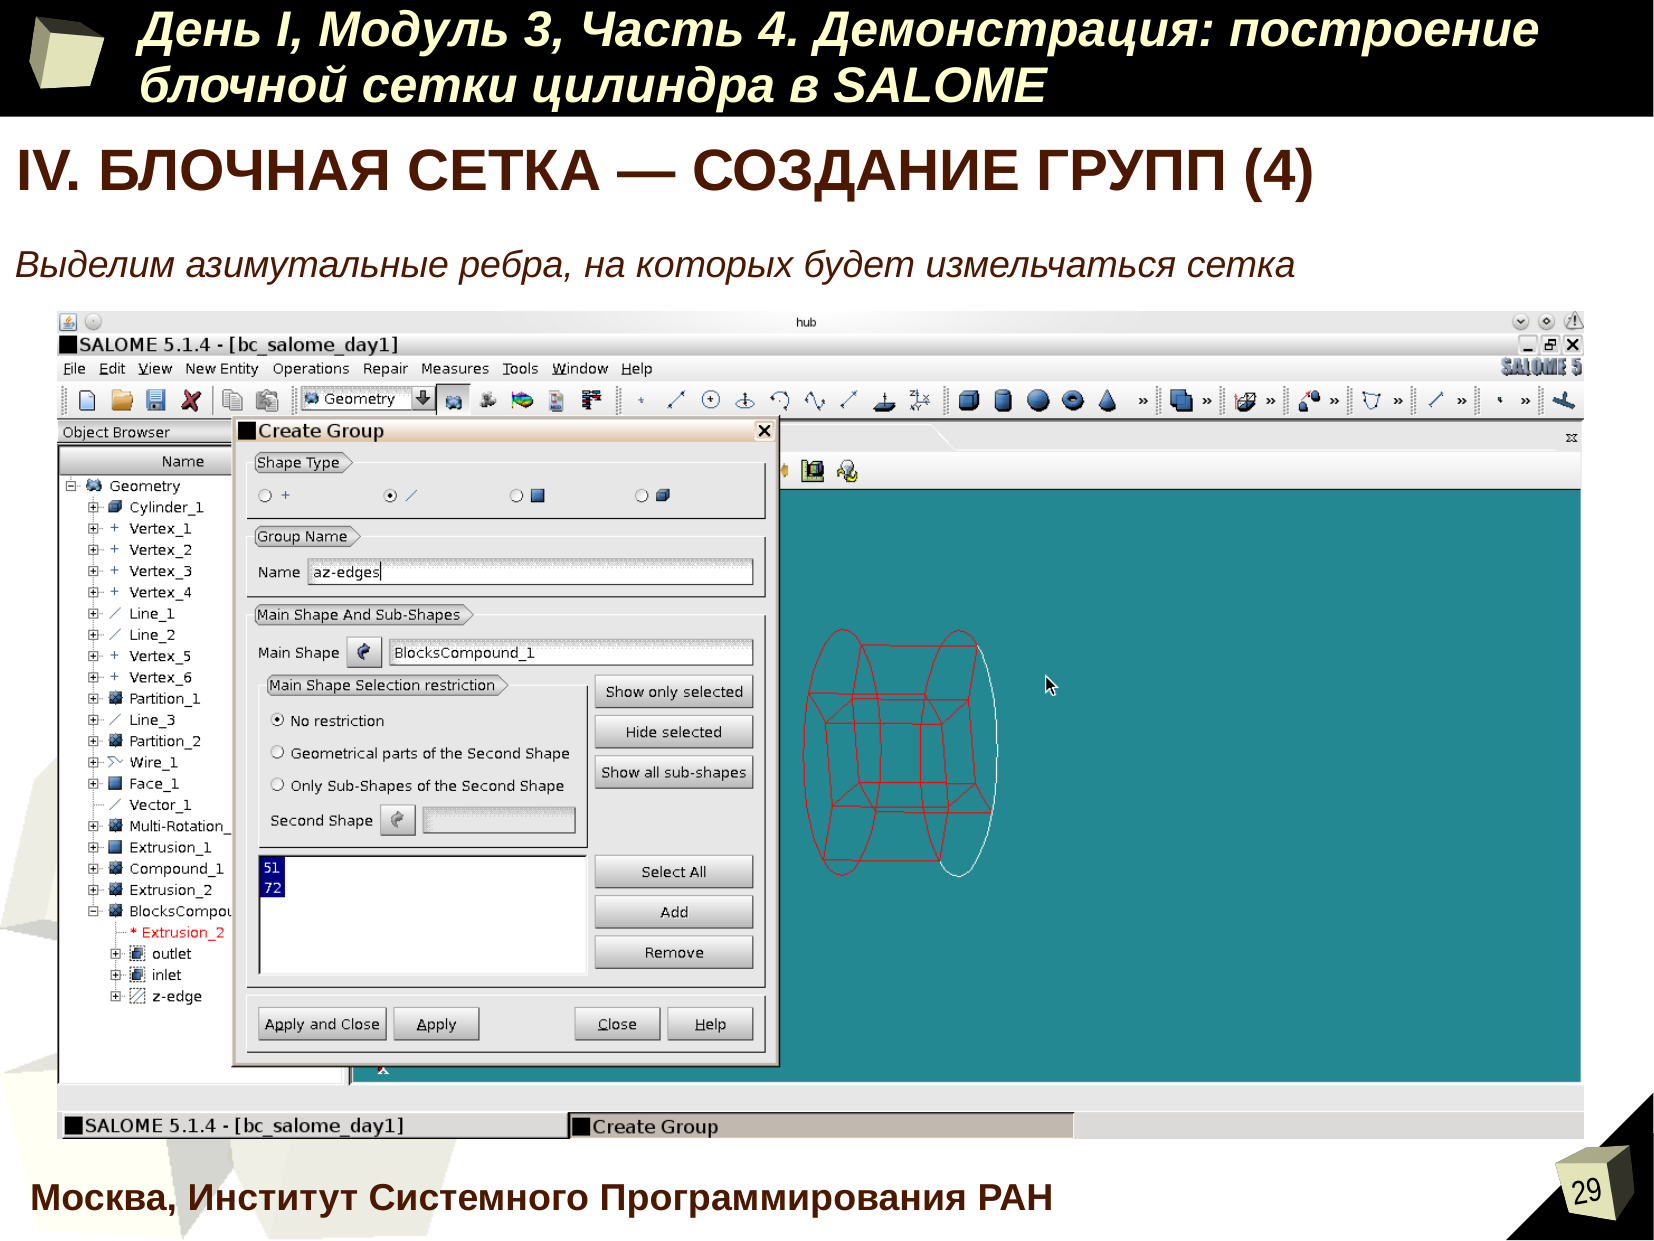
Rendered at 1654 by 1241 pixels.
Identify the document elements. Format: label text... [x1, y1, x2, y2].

text_box Выделим азимутальные ребра, на которых будет измельчаться сетка [0, 236, 1654, 294]
text_box IV. БЛОЧНАЯ СЕТКА — СОЗДАНИЕ ГРУПП (4) [1, 130, 1654, 211]
picture [0, 311, 1584, 1241]
picture [464, 1193, 472, 1198]
